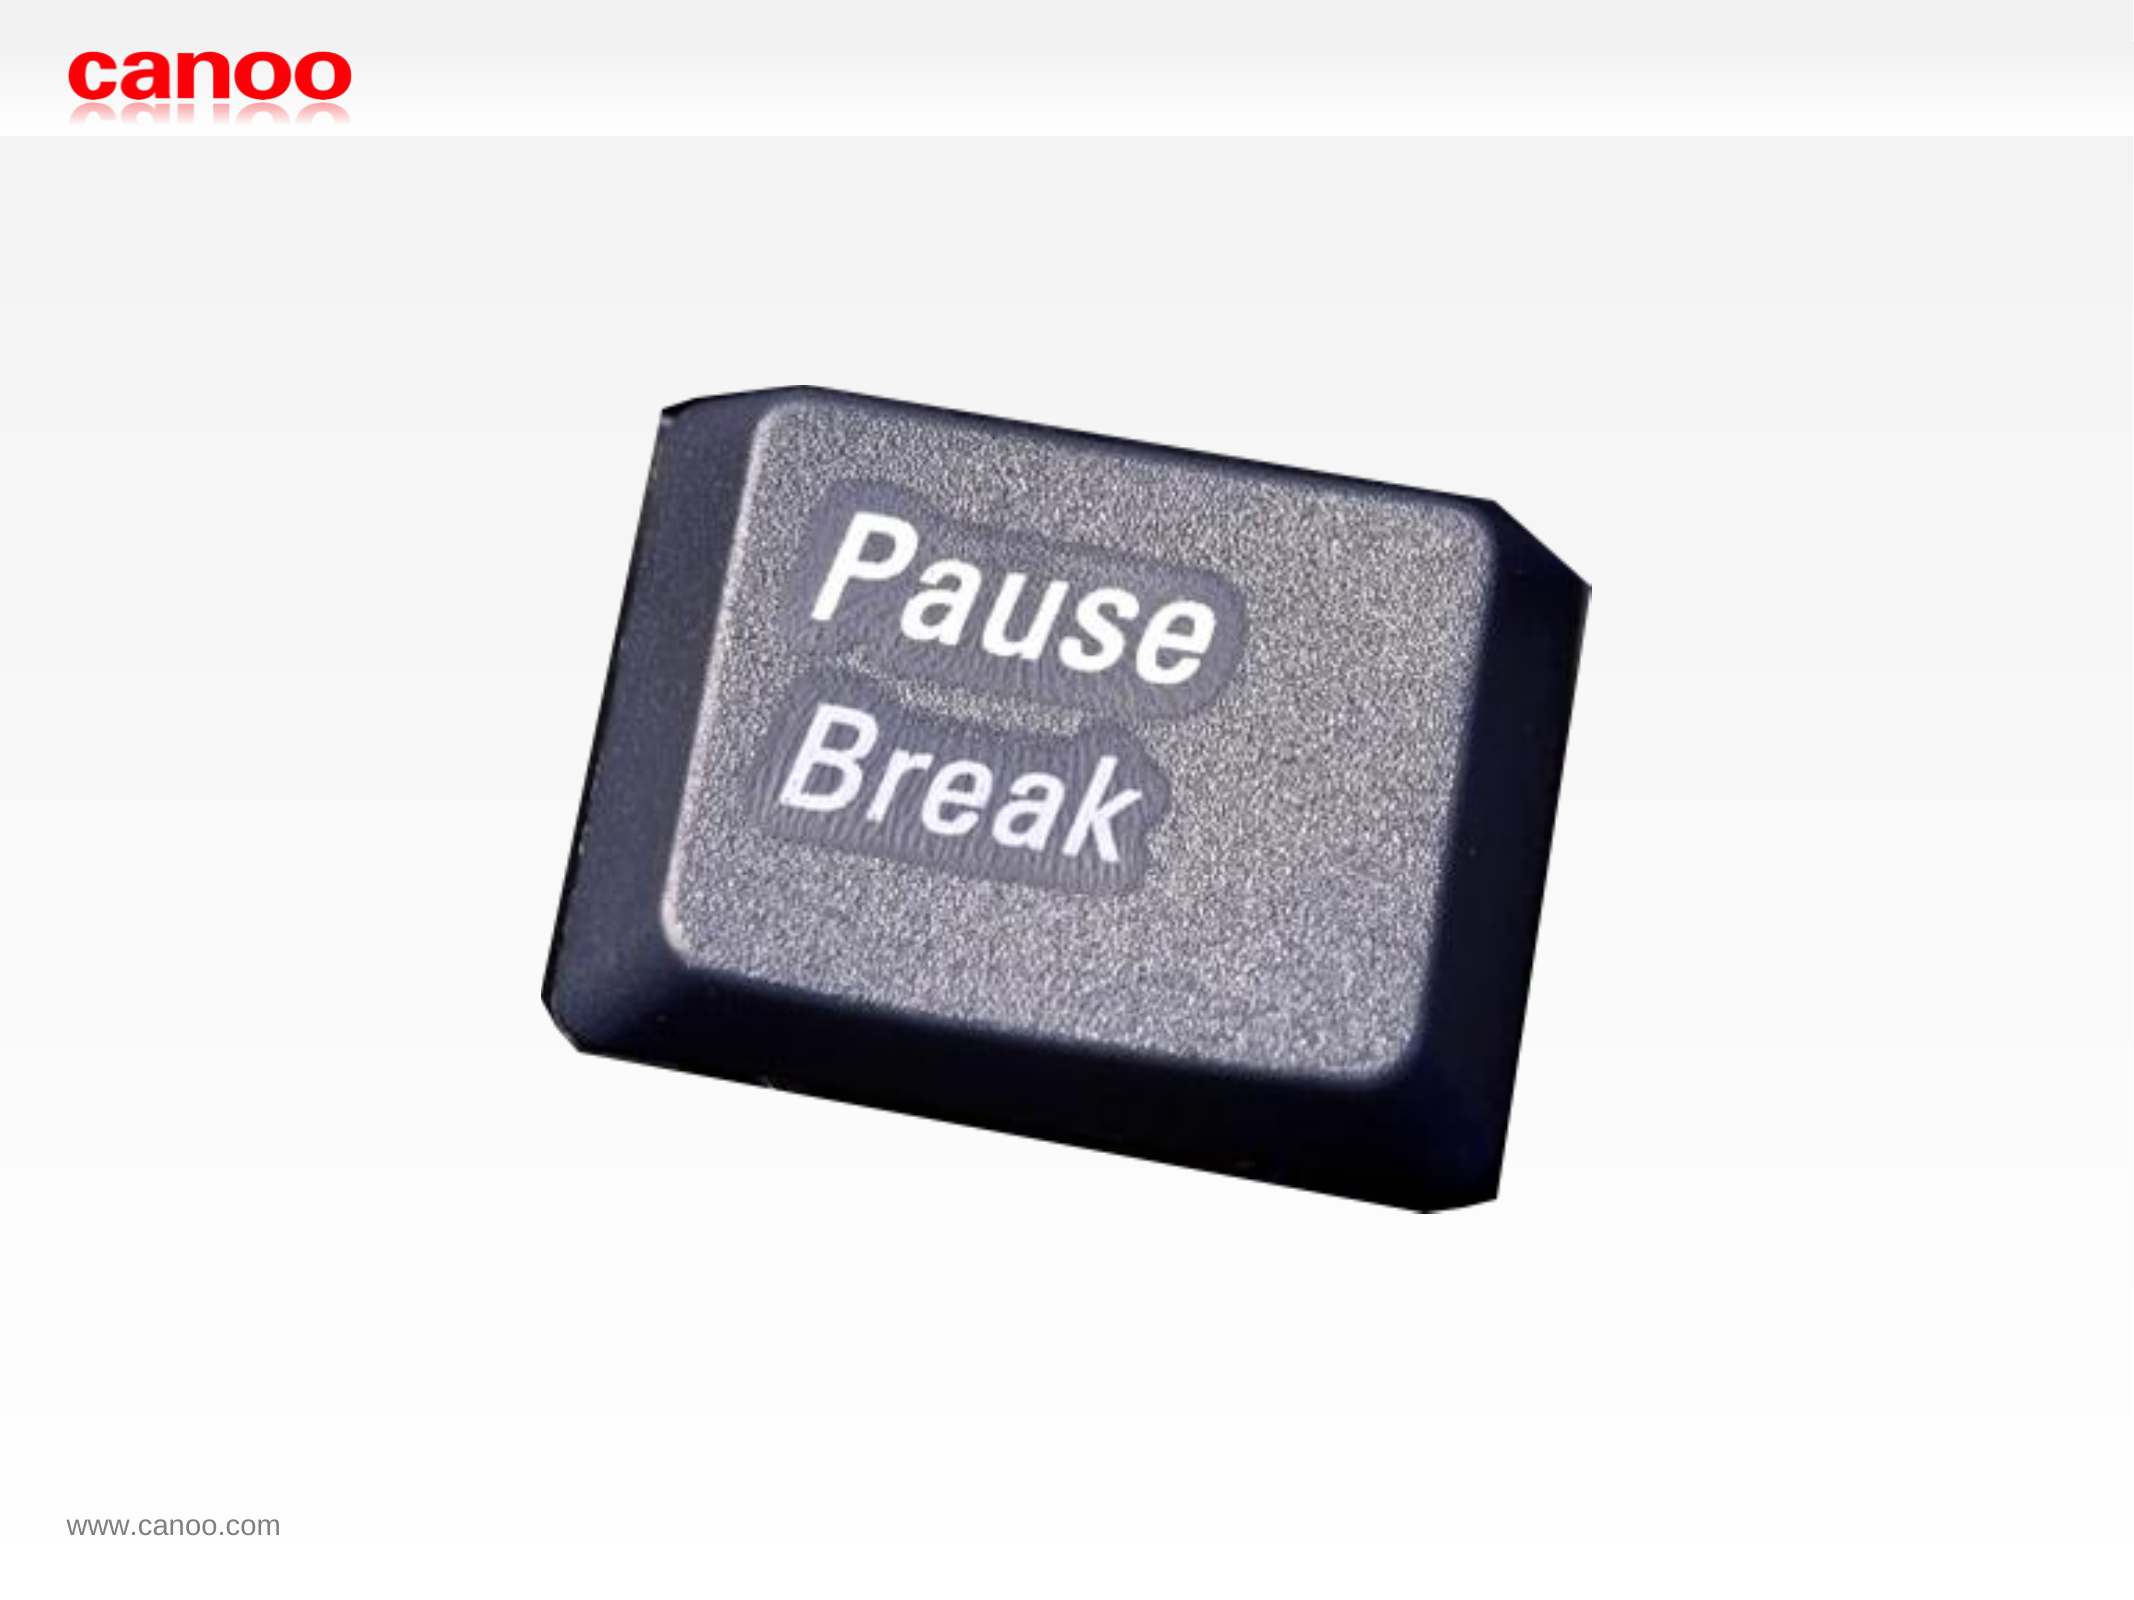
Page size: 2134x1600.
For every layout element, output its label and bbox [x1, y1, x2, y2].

picture [541, 385, 1592, 1214]
picture [65, 48, 353, 154]
